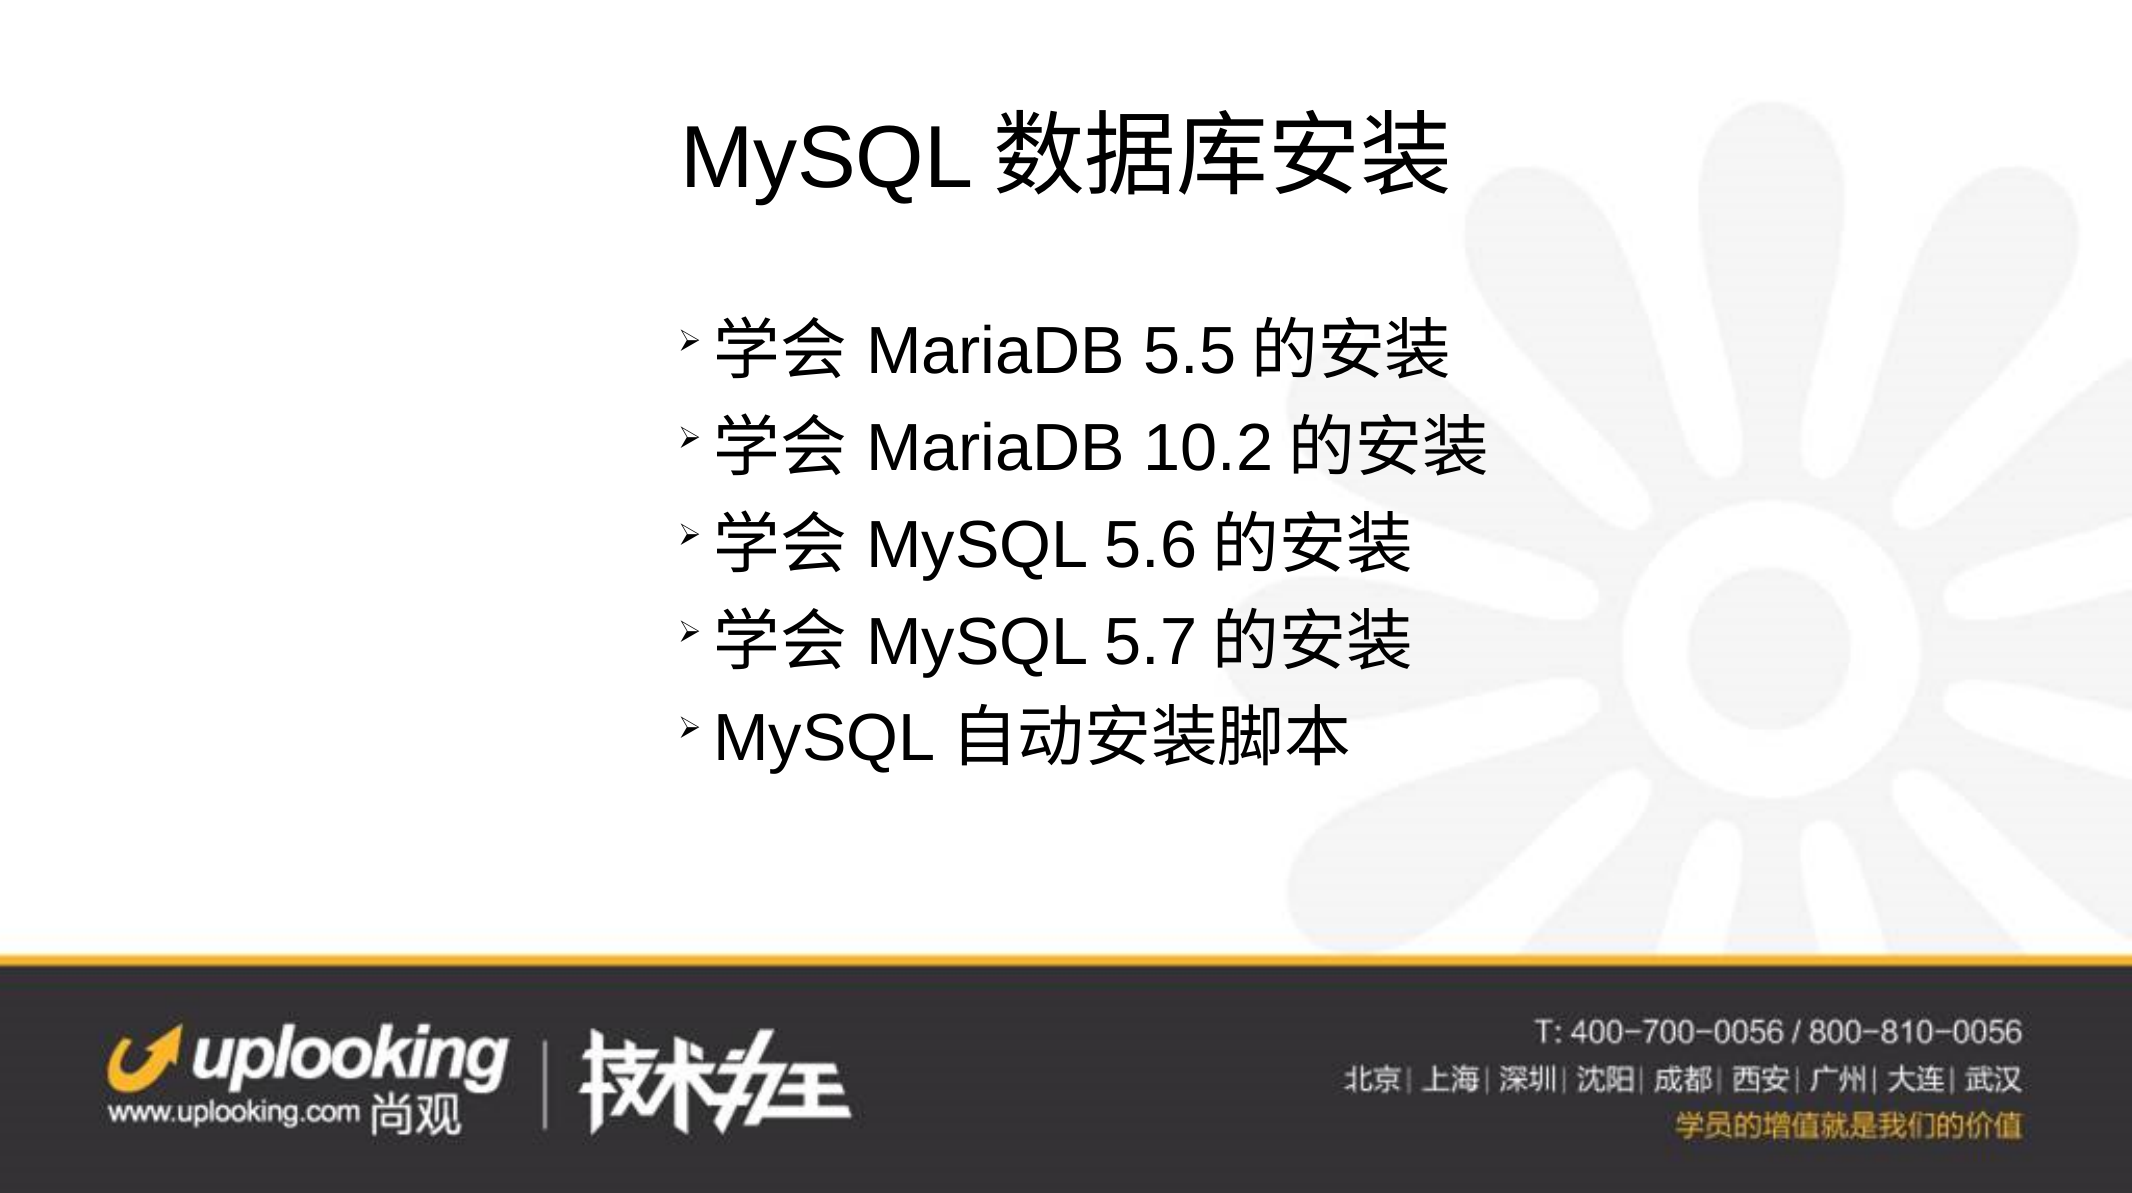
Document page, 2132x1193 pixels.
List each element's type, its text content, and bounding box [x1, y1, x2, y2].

picture [0, 0, 2132, 1193]
title MySQL数据库安装 [106, 47, 2026, 247]
subtitle 学会MariaDB 5.5的安装 学会MariaDB 10.2的安装 学会MySQL 5.6的安装 学会MySQL 5.7的安装 MySQL自动安装脚本 [678, 259, 1973, 817]
